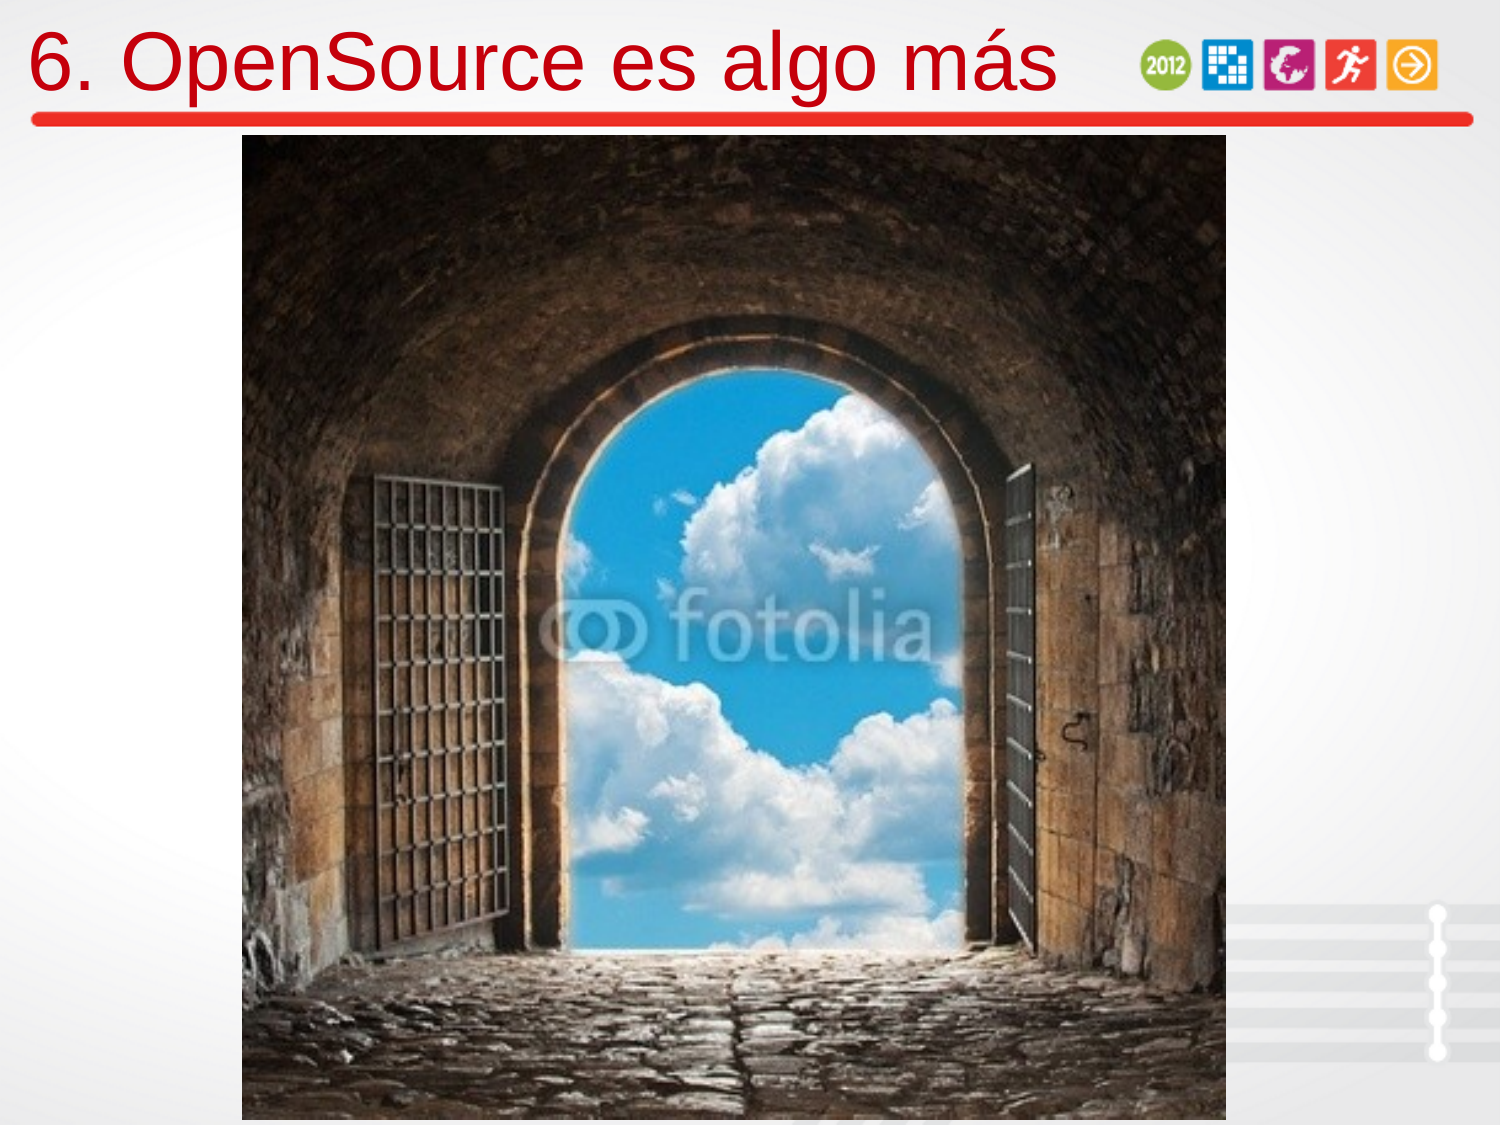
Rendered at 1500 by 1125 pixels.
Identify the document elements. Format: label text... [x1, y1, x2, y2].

picture [0, 0, 1500, 1125]
title 6. OpenSource es algo más [12, 0, 1088, 121]
